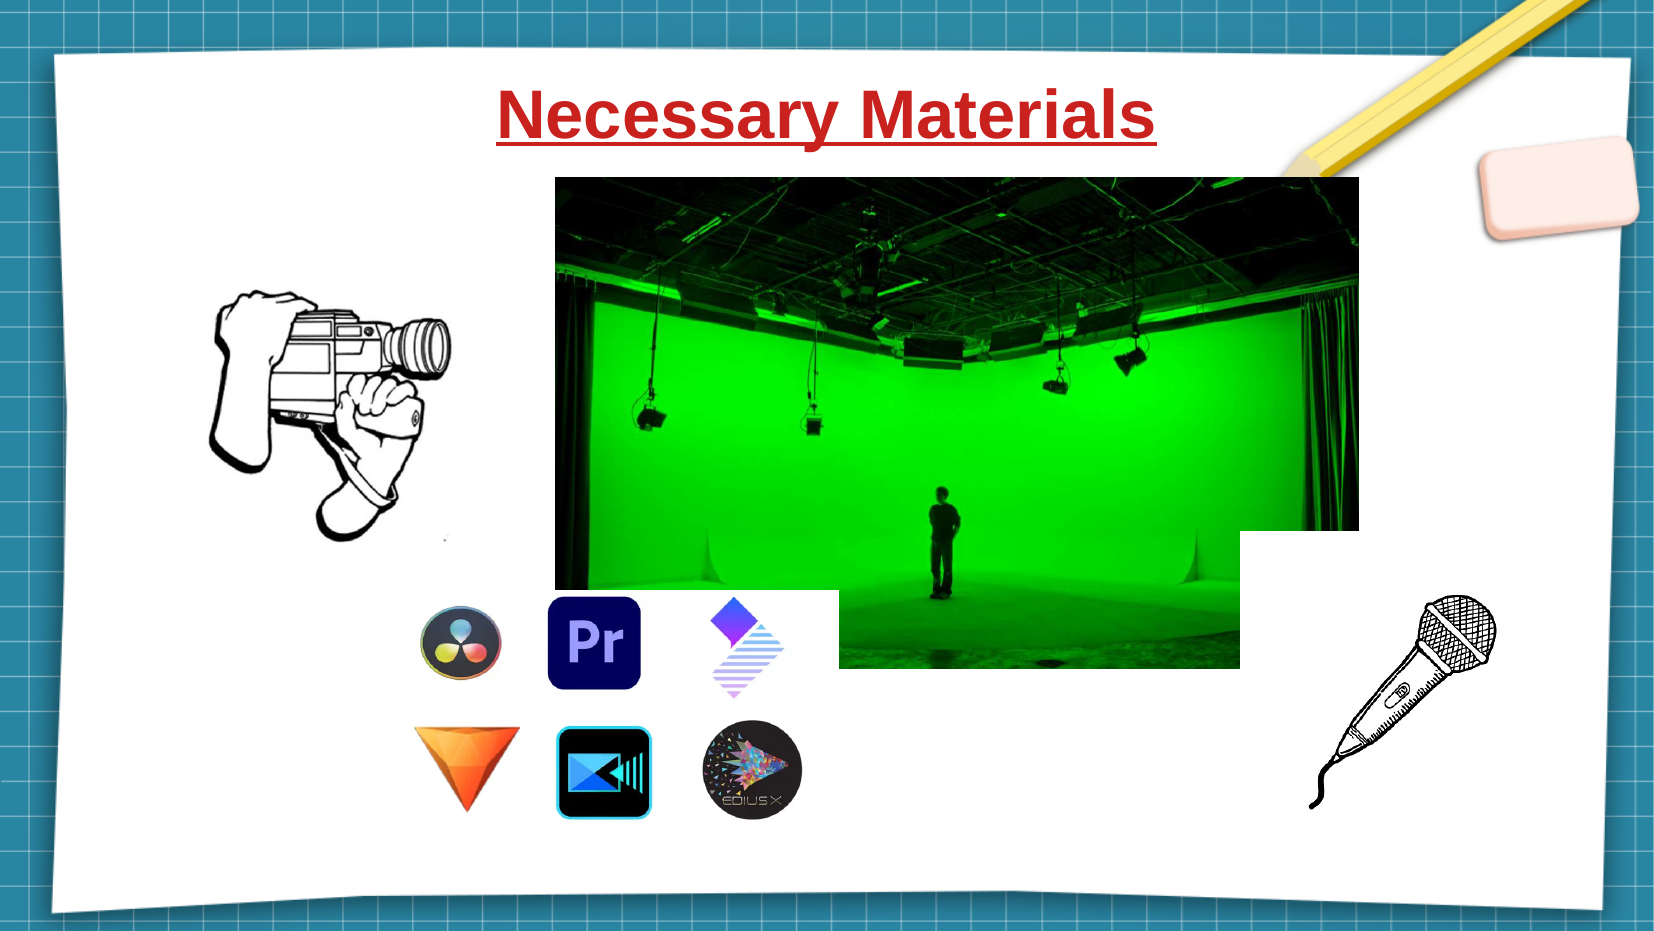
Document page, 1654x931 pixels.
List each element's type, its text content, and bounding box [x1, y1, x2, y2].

picture [0, 0, 1654, 931]
title Necessary Materials [82, 37, 1571, 193]
